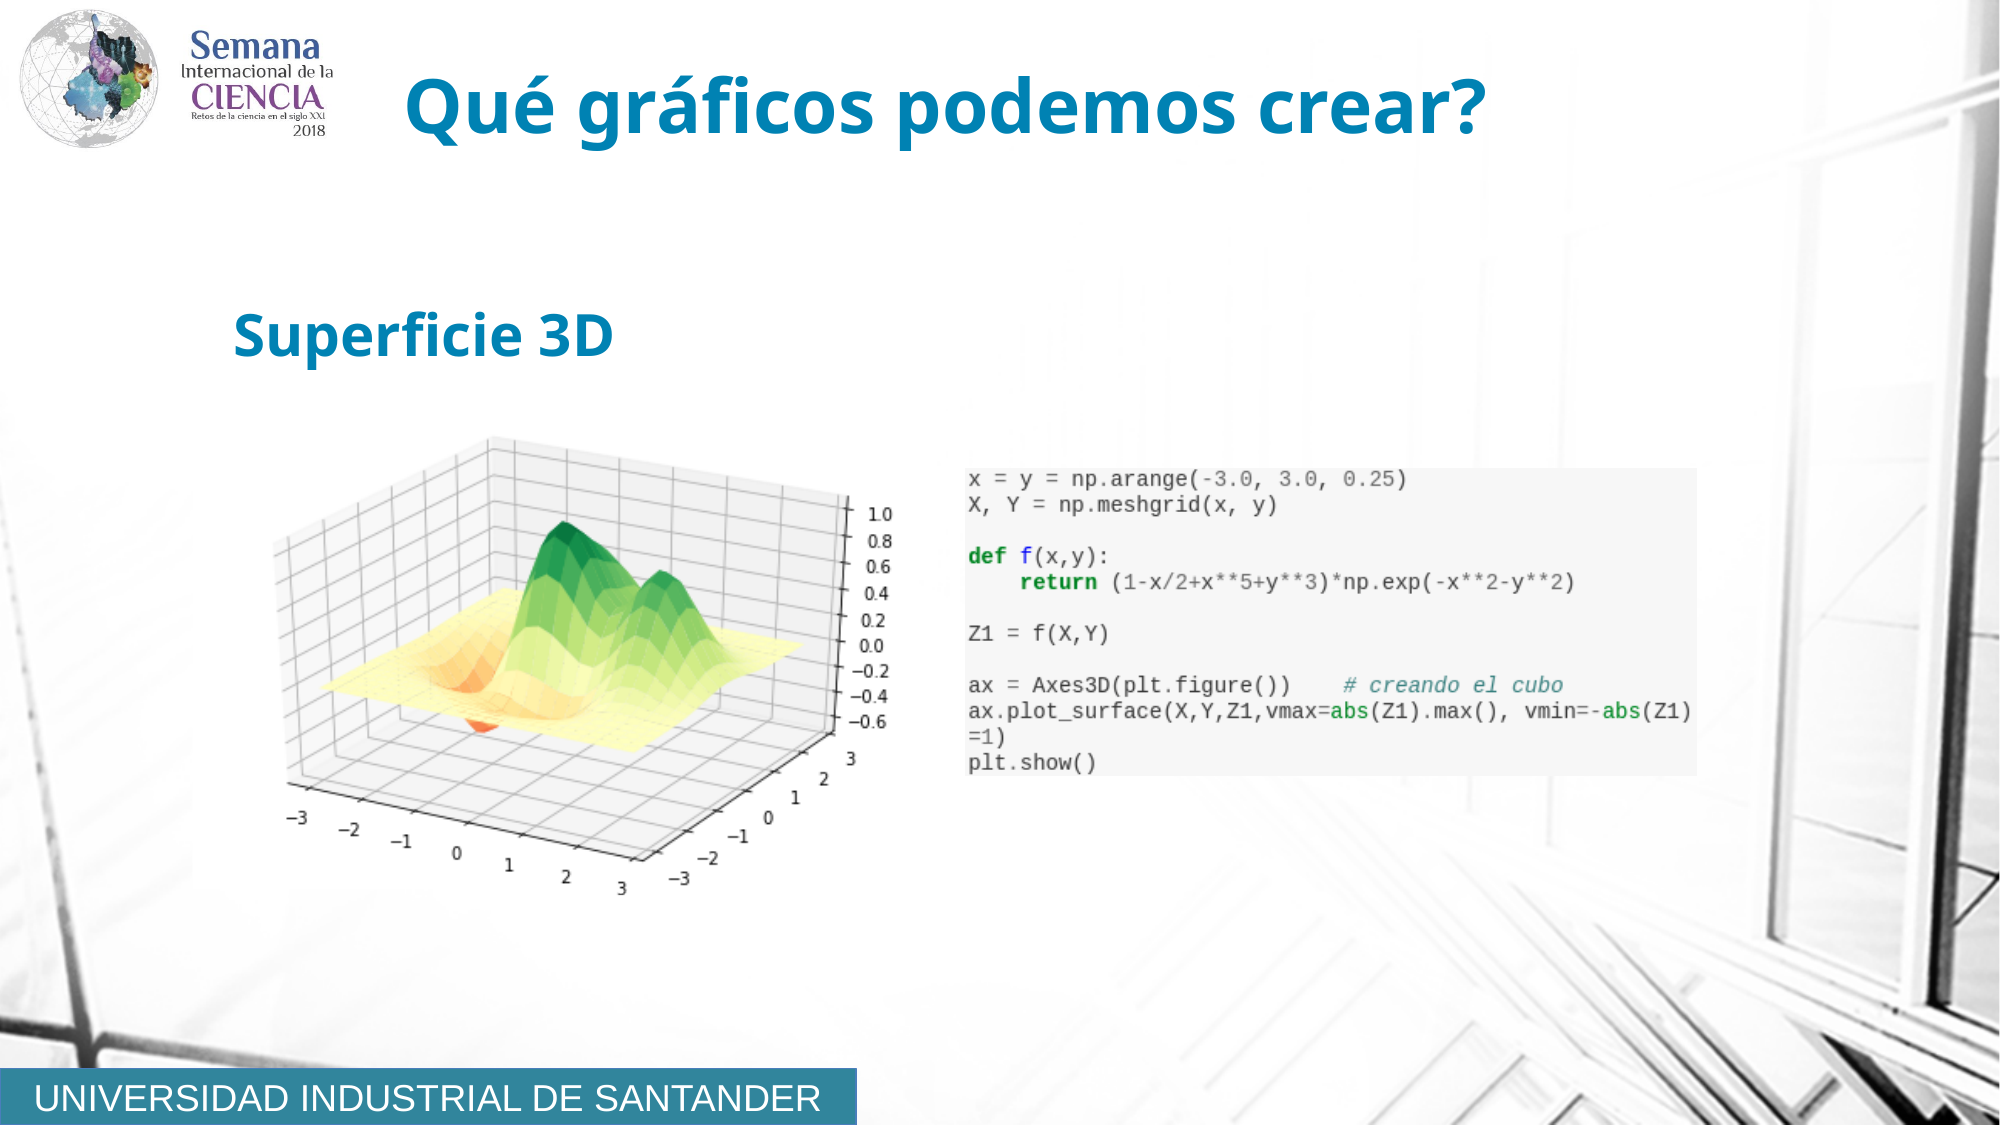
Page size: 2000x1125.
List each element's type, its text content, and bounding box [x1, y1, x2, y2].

text_box UNIVERSIDAD INDUSTRIAL DE SANTANDER [0, 1068, 857, 1125]
text_box Qué gráficos podemos crear? [388, 124, 1814, 299]
picture [0, 0, 2000, 1125]
text_box Superficie 3D [218, 286, 1483, 390]
